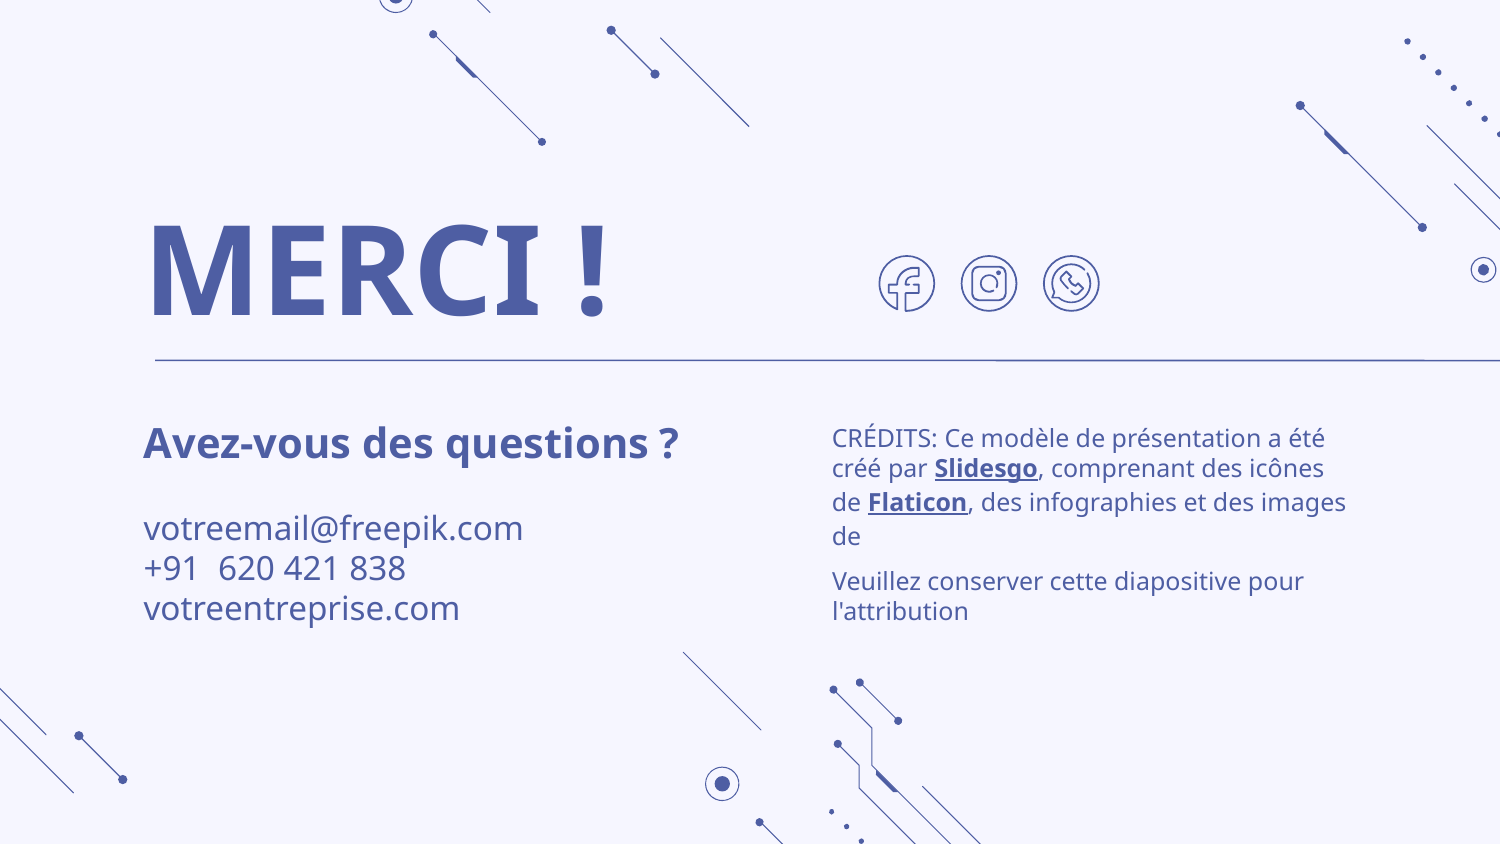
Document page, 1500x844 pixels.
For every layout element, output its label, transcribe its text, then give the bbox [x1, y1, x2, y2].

text_box Veuillez conserver cette diapositive pour l'attribution [817, 565, 1343, 630]
subtitle Avez-vous des questions ? votreemail@freepik.com +91 620 421 838 votreentreprise.com [128, 417, 734, 638]
text_box [878, 255, 936, 312]
text_box [960, 255, 1018, 312]
text_box [1042, 255, 1100, 312]
title MERCI ! [128, 207, 683, 325]
